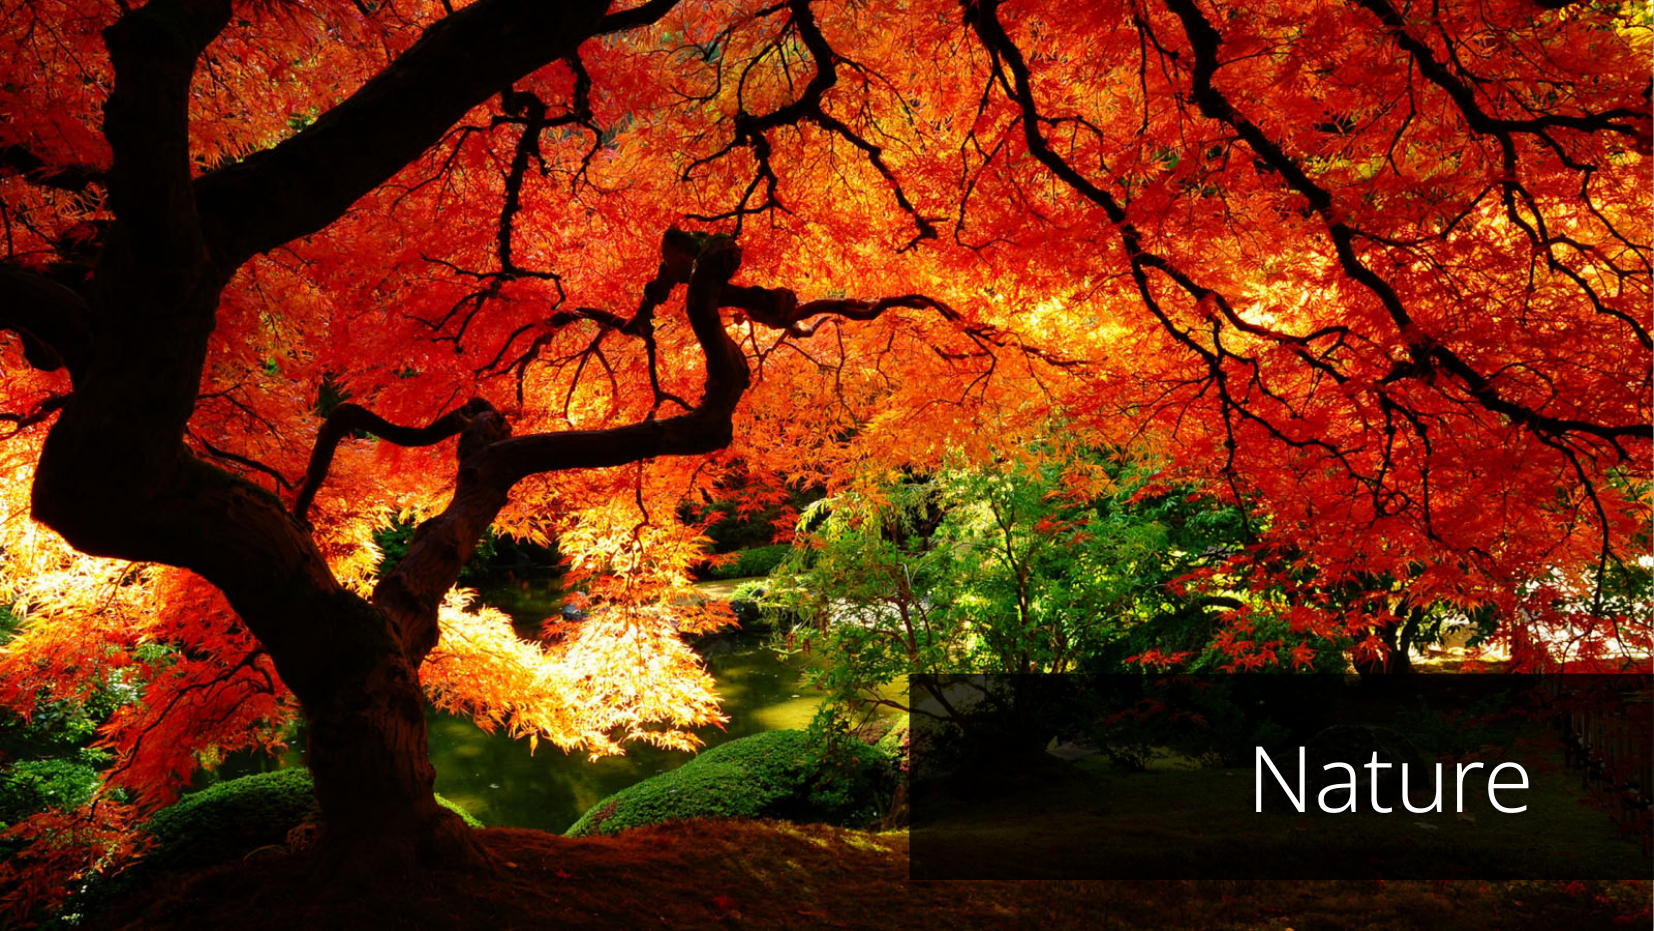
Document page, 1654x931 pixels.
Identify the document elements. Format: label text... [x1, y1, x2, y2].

text_box Nature [909, 673, 1654, 880]
picture [0, 0, 1654, 931]
